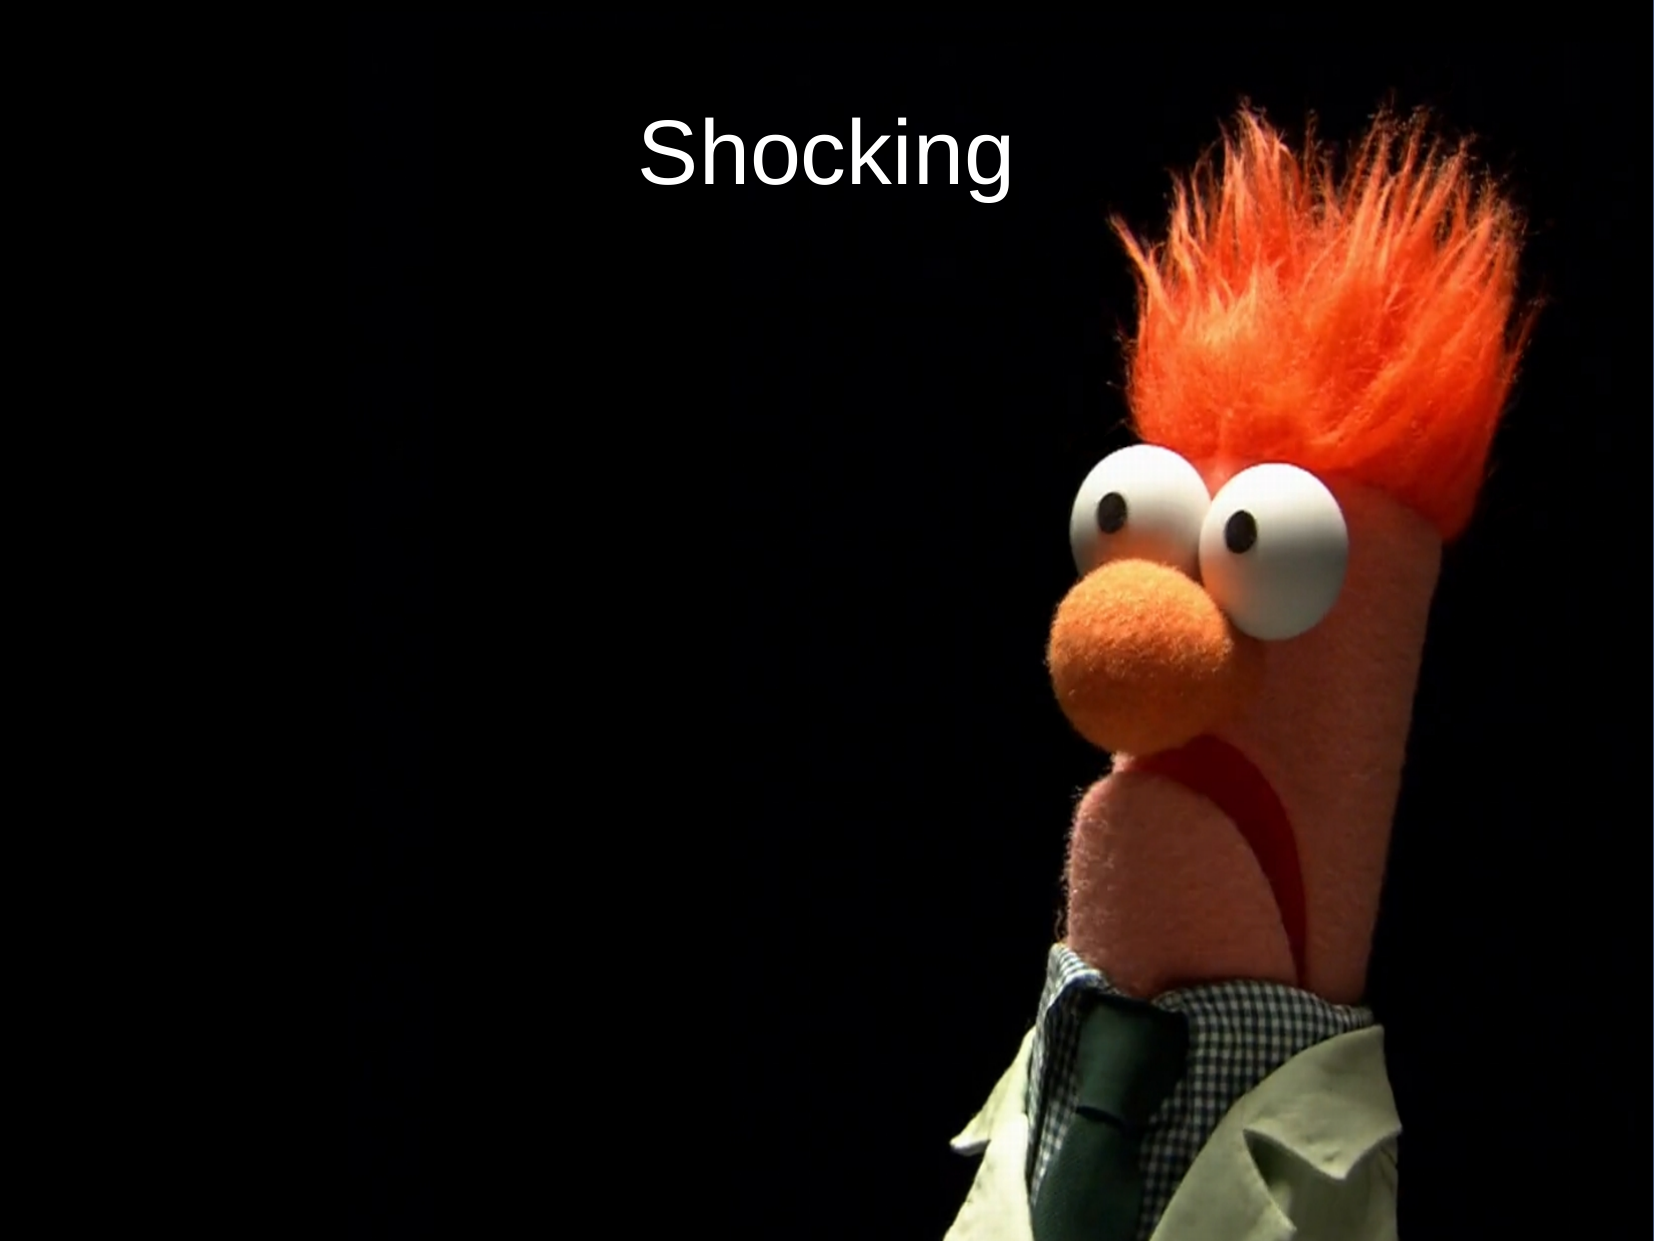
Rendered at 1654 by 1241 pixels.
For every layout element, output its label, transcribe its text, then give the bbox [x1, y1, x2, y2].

title Shocking [82, 49, 1571, 257]
picture [0, 0, 1654, 1241]
